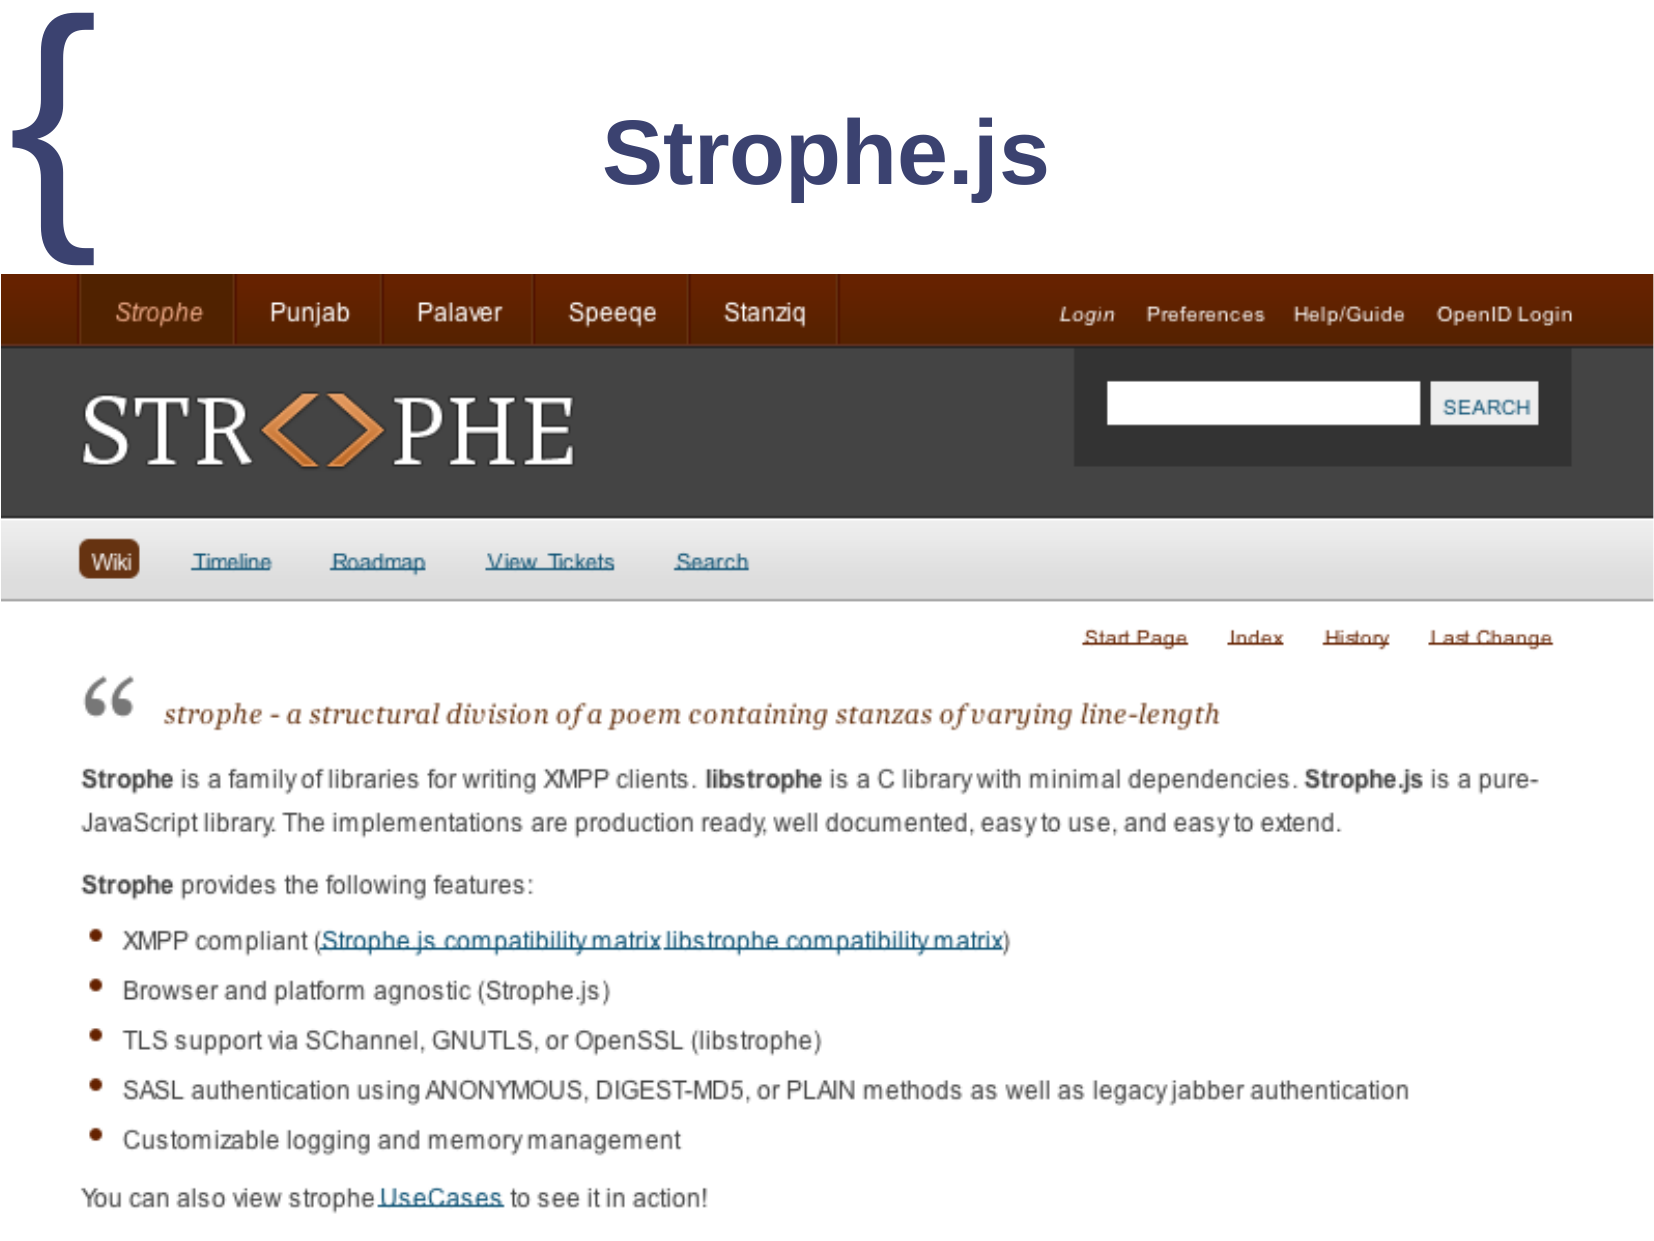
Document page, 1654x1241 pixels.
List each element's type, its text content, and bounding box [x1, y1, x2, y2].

title Strophe.js [82, 56, 1571, 250]
picture [1, 274, 1654, 1241]
